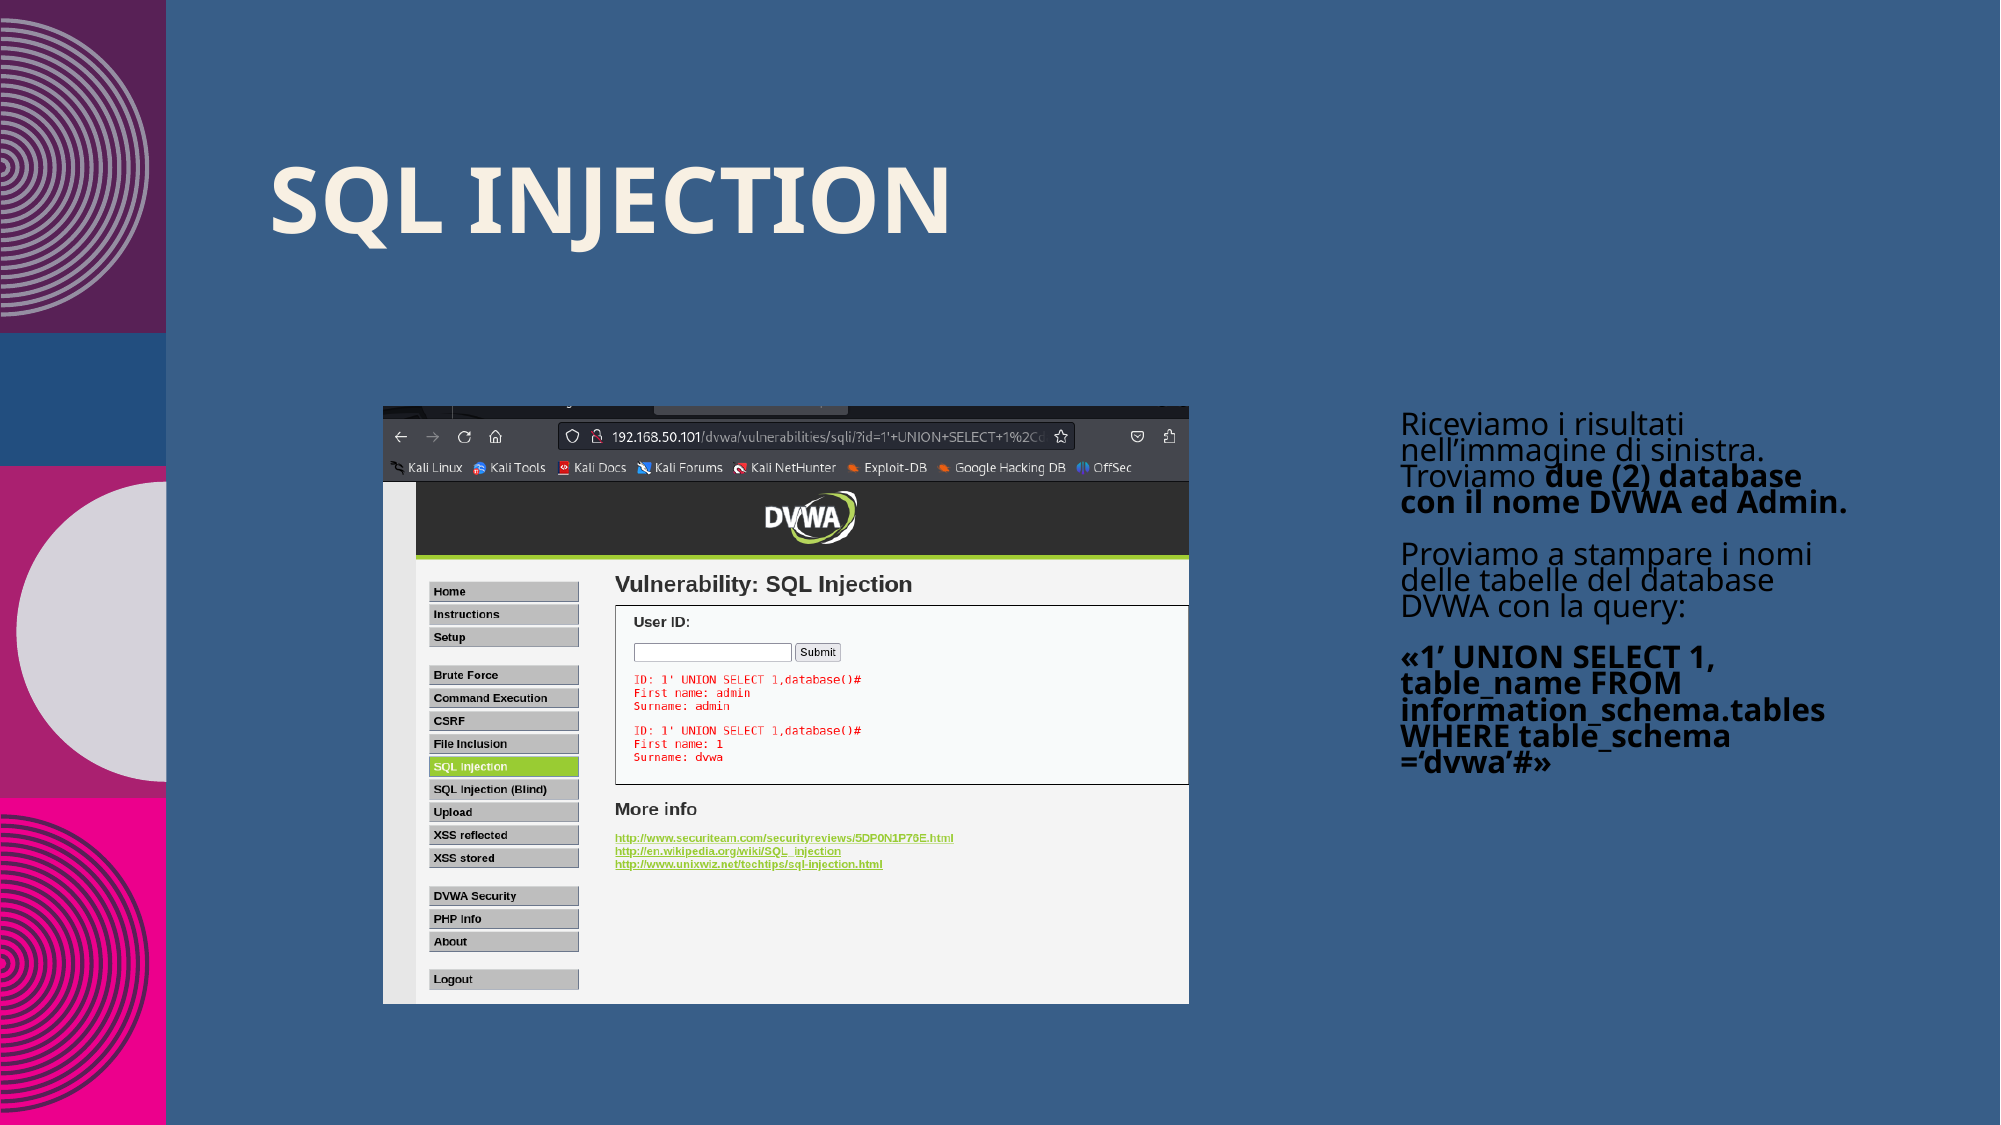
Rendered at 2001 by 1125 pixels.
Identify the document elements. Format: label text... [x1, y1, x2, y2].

title Sql injection [254, 146, 1874, 370]
list Riceviamo i risultati nell’immagine di sinistra. Troviamo due (2) database con il nome DVWA ed Admin. Proviamo a stampare i nomi delle tabelle del database DVWA con la query: «1’ UNION SELECT 1, table_name FROM information_schema.tables WHERE table_schema =‘dvwa’#» [1385, 407, 1874, 912]
picture [383, 407, 1189, 1004]
